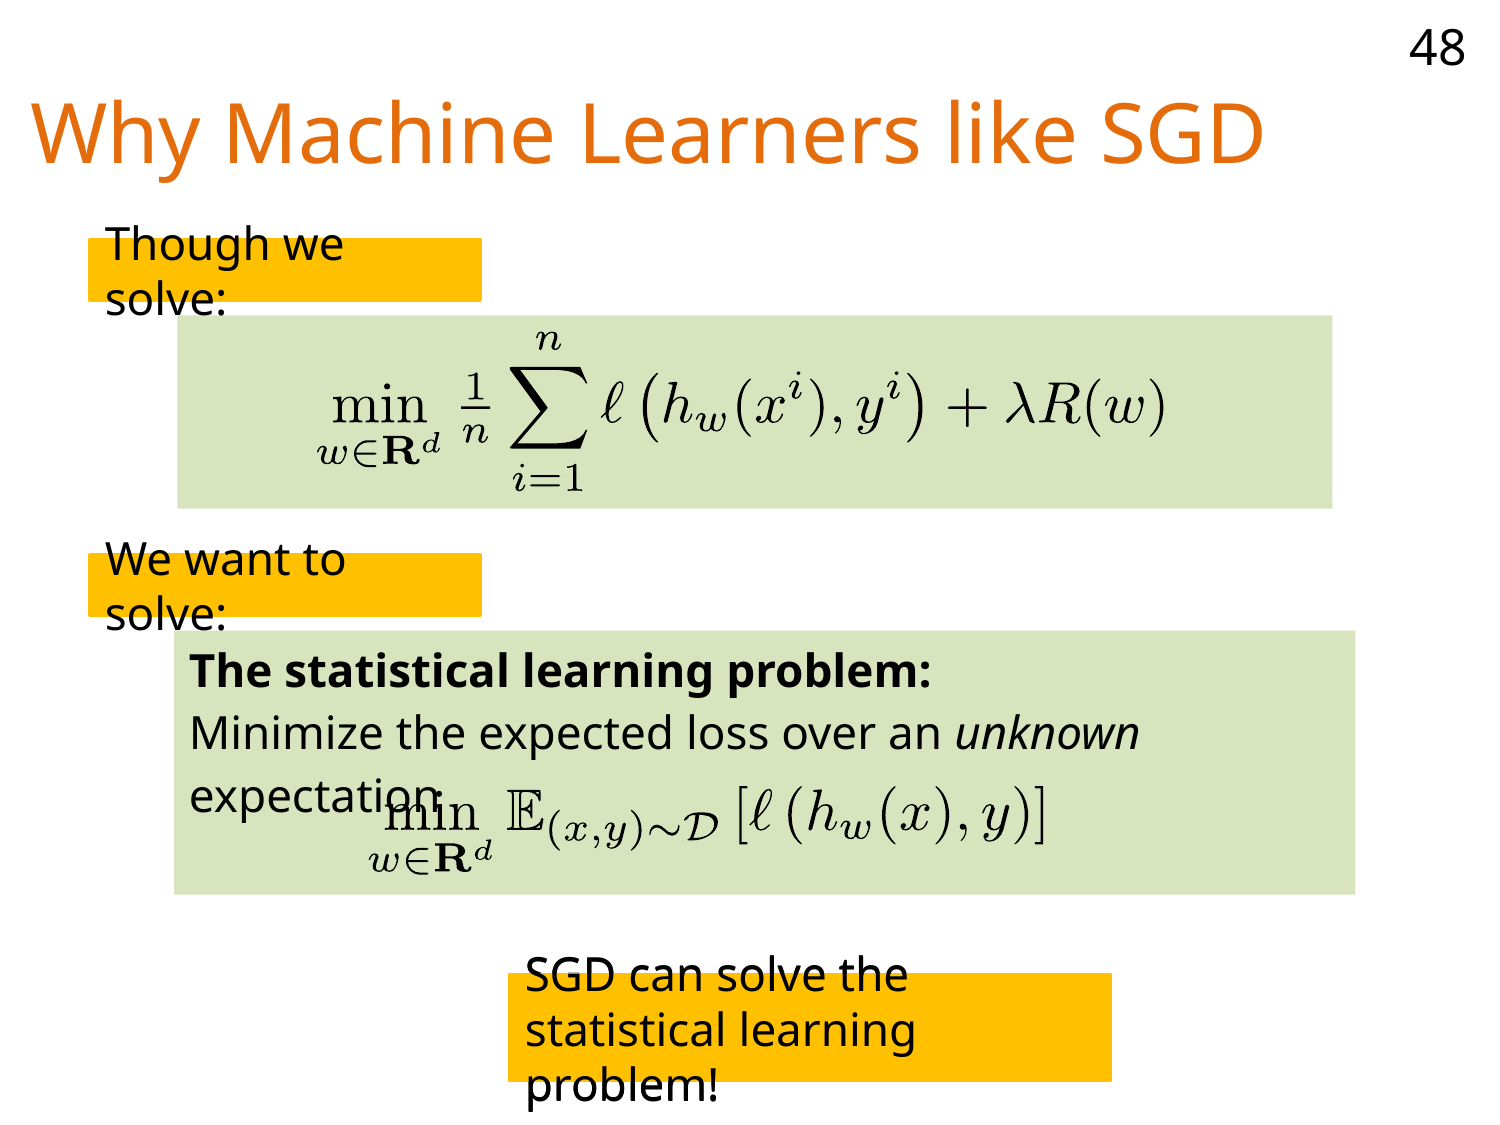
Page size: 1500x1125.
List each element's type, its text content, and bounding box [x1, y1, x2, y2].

text_box The statistical learning problem: Minimize the expected loss over an unknown expectation [174, 630, 1356, 895]
text_box [366, 786, 1051, 875]
text_box [177, 315, 1333, 509]
text_box We want to solve: [90, 554, 481, 616]
text_box Though we solve: [90, 239, 481, 300]
text_box SGD can solve the statistical learning problem! [510, 975, 1111, 1081]
text_box Why Machine Learners like SGD [15, 37, 1396, 225]
